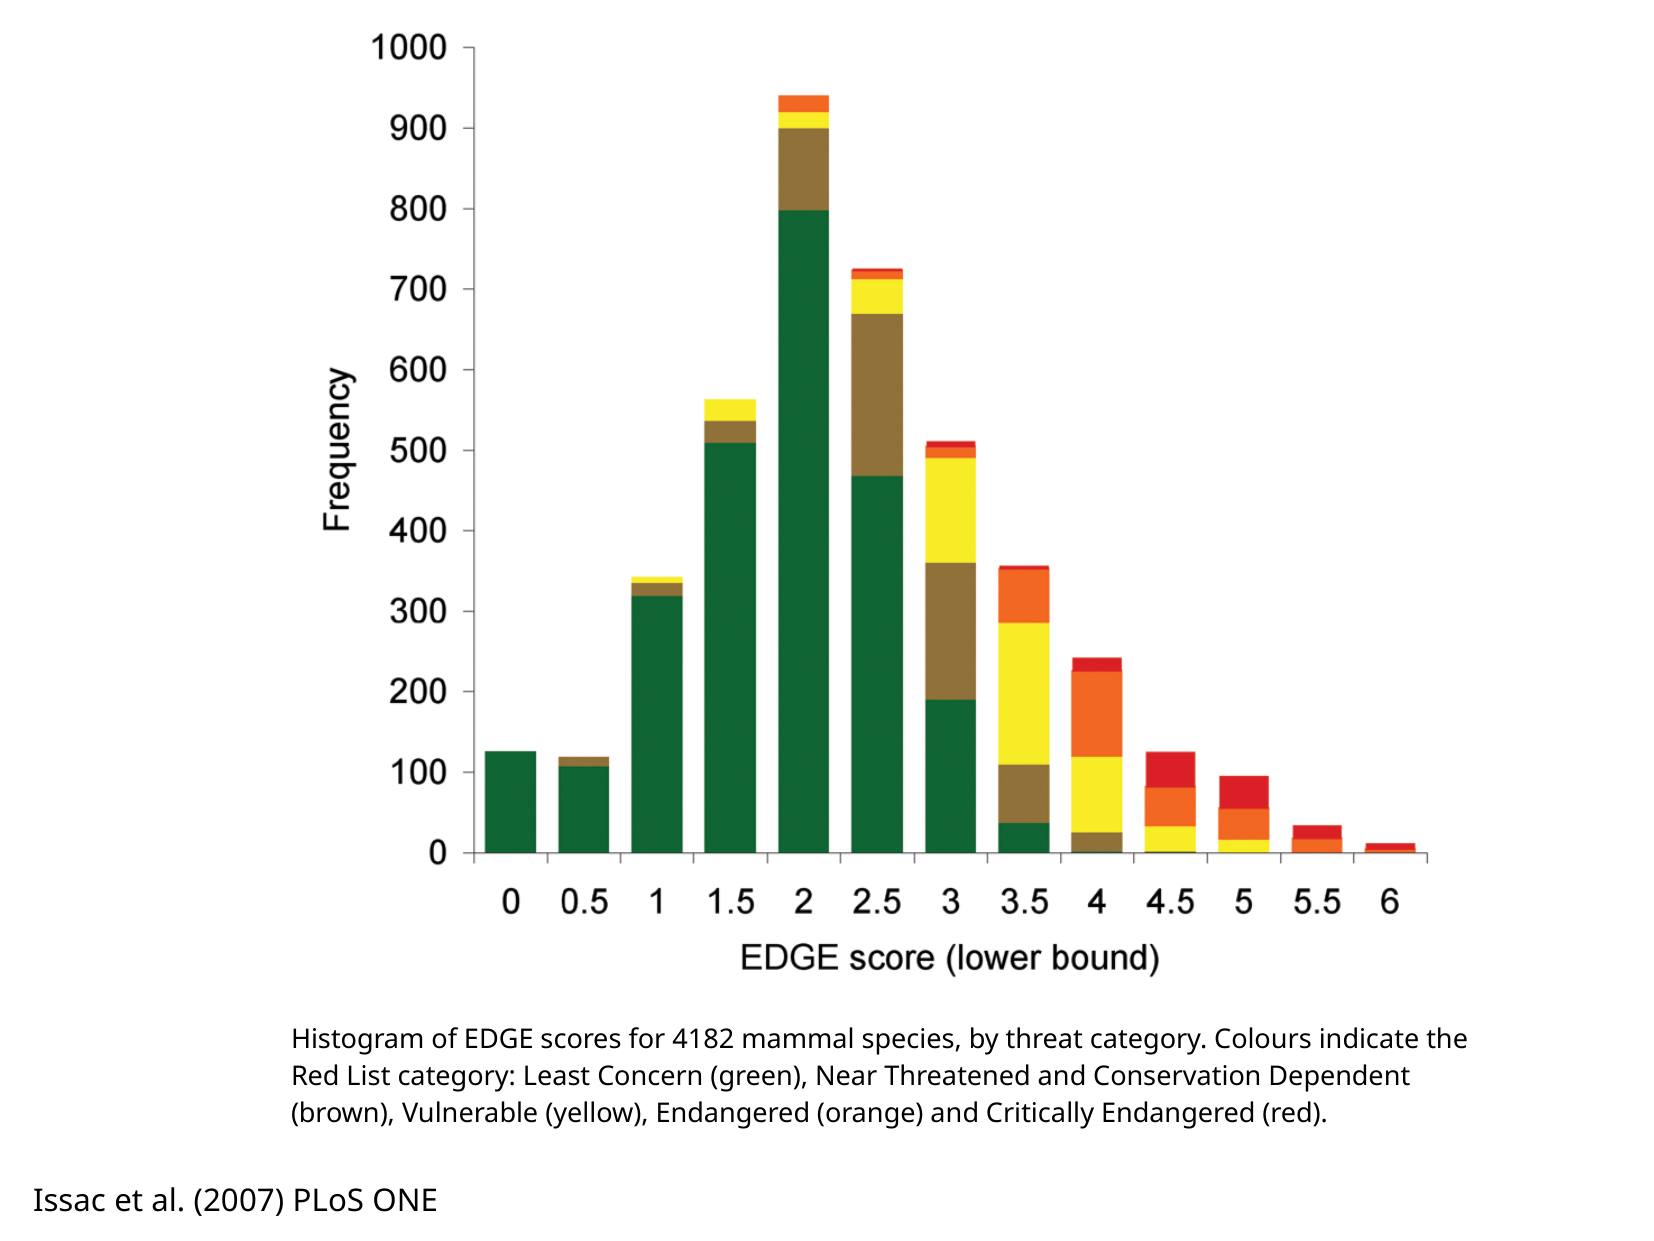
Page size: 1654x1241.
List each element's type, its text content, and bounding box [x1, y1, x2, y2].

picture [314, 27, 1436, 980]
text_box Issac et al. (2007) PLoS ONE [18, 1170, 479, 1230]
text_box Histogram of EDGE scores for 4182 mammal species, by threat category. Colours indicate the Red List category: Least Concern (green), Near Threatened and Conservation Dependent (brown), Vulnerable (yellow), Endangered (orange) and Critically Endangered (red). [276, 1012, 1487, 1153]
